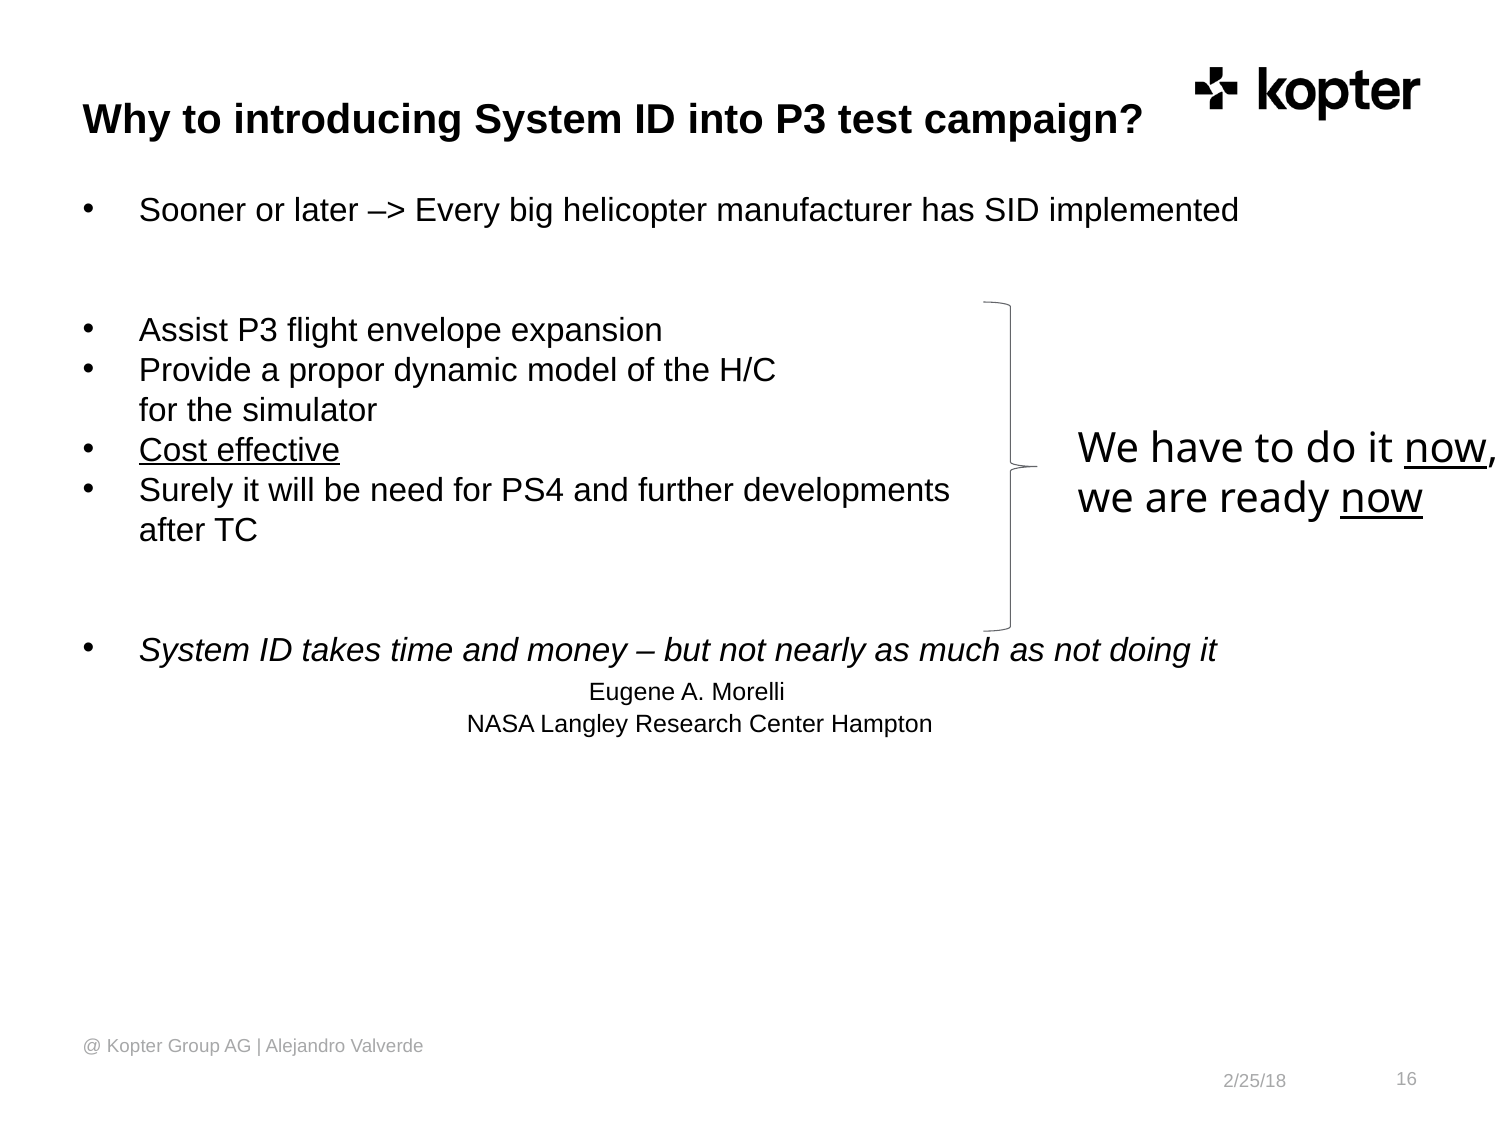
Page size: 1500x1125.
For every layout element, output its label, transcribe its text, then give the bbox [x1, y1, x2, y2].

list Sooner or later –> Every big helicopter manufacturer has SID implemented Assist P3 flight envelope expansion Provide a propor dynamic model of the H/C for the simulator Cost effective Surely it will be need for PS4 and further developments after TC System ID takes time and money – but not nearly as much as not doing it Eugene A. Morelli NASA Langley Research Center Hampton [82, 188, 1364, 960]
text_box We have to do it now, we are ready now [1077, 420, 1228, 571]
slide_number 2/25/18 [1181, 1069, 1329, 1099]
slide_number <number> [1328, 1067, 1418, 1097]
list @ Kopter Group AG | Alejandro Valverde [82, 1033, 703, 1063]
picture [1194, 66, 1421, 121]
title Why to introducing System ID into P3 test campaign? [82, 64, 1153, 142]
